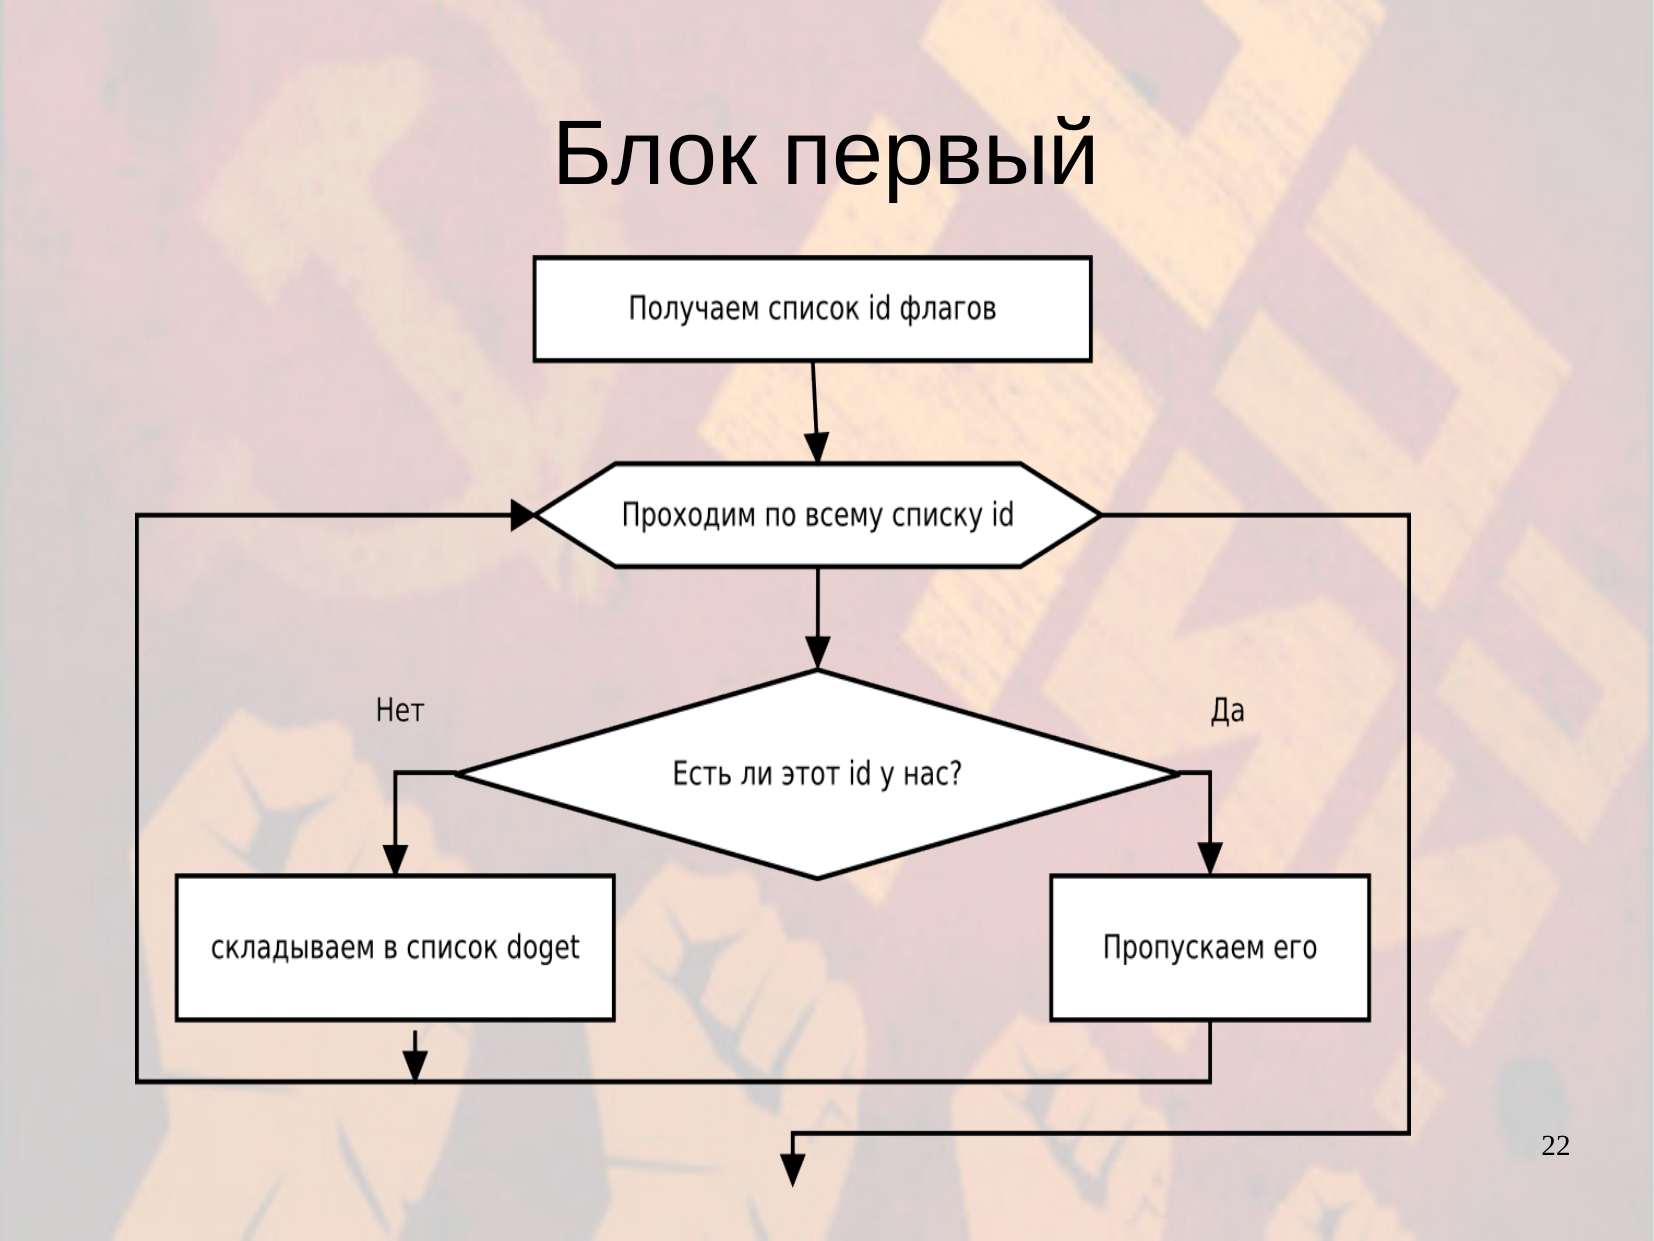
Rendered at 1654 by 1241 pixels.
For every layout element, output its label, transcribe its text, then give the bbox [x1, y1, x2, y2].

title Блок первый [82, 49, 1571, 257]
picture [0, 0, 1654, 1241]
